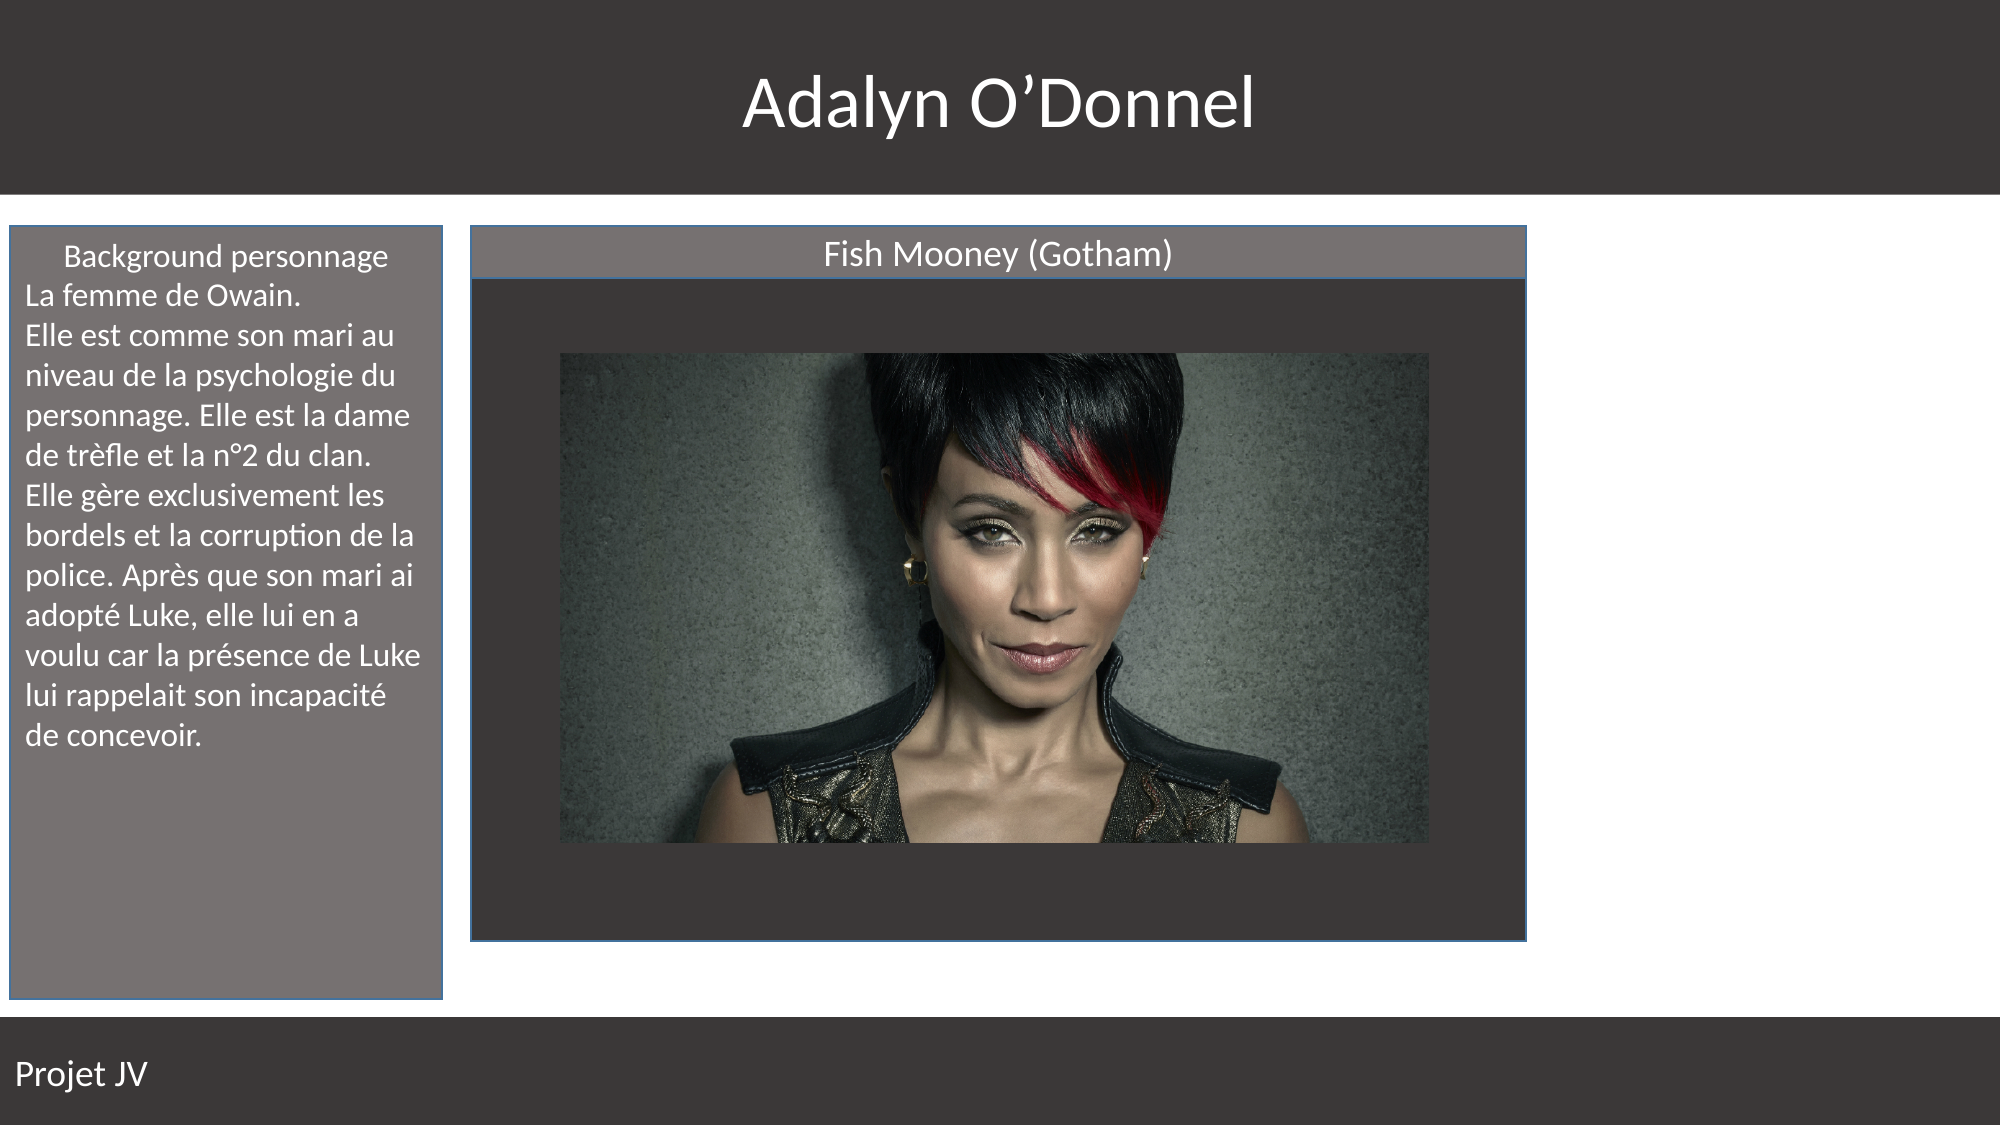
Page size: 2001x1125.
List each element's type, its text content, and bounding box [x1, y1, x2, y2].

text_box Projet JV [0, 1017, 2000, 1125]
text_box Background personnage La femme de Owain. Elle est comme son mari au niveau de la psychologie du personnage. Elle est la dame de trèfle et la n°2 du clan. Elle gère exclusivement les bordels et la corruption de la police. Après que son mari ai adopté Luke, elle lui en a voulu car la présence de Luke lui rappelait son incapacité de concevoir. [10, 226, 442, 999]
text_box Fish Mooney (Gotham) [471, 226, 1527, 278]
picture [560, 353, 1429, 843]
text_box [471, 278, 1527, 941]
text_box Adalyn O’Donnel [0, 0, 2000, 195]
